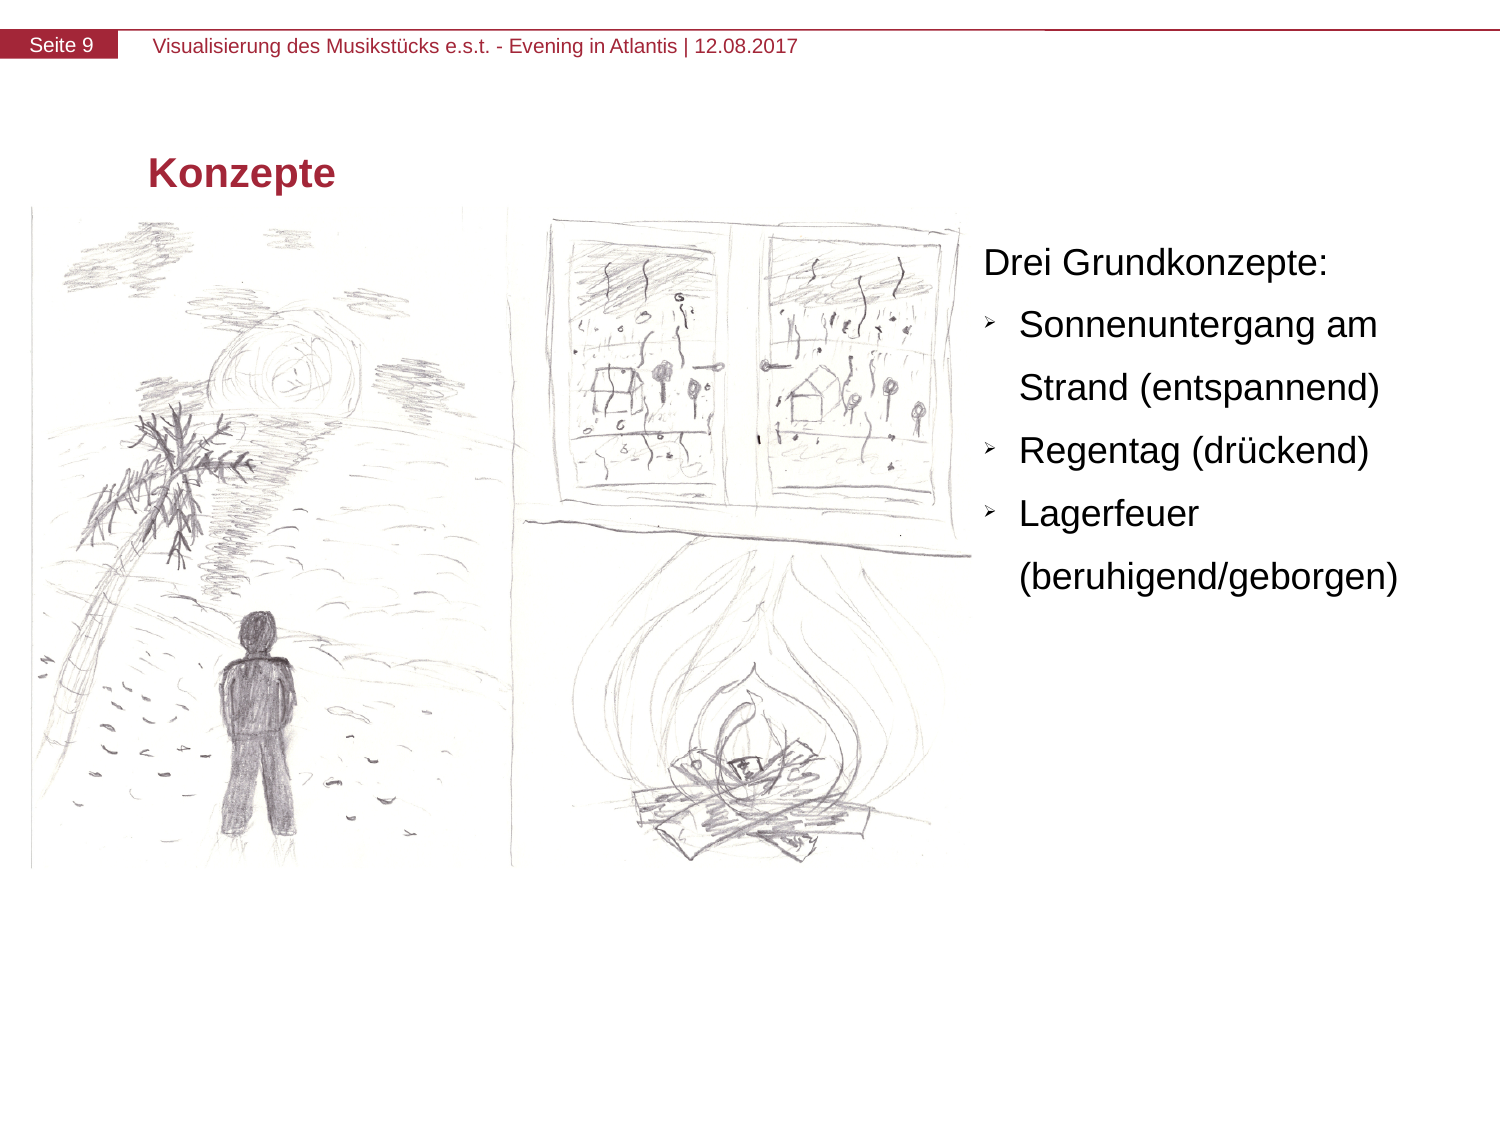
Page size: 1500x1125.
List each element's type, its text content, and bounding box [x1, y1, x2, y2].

picture [23, 200, 977, 875]
text_box Drei Grundkonzepte: Sonnenuntergang am Strand (entspannend) Regentag (drückend) Lagerfeuer (beruhigend/geborgen) [968, 212, 1477, 585]
title Konzepte [132, 116, 1413, 212]
